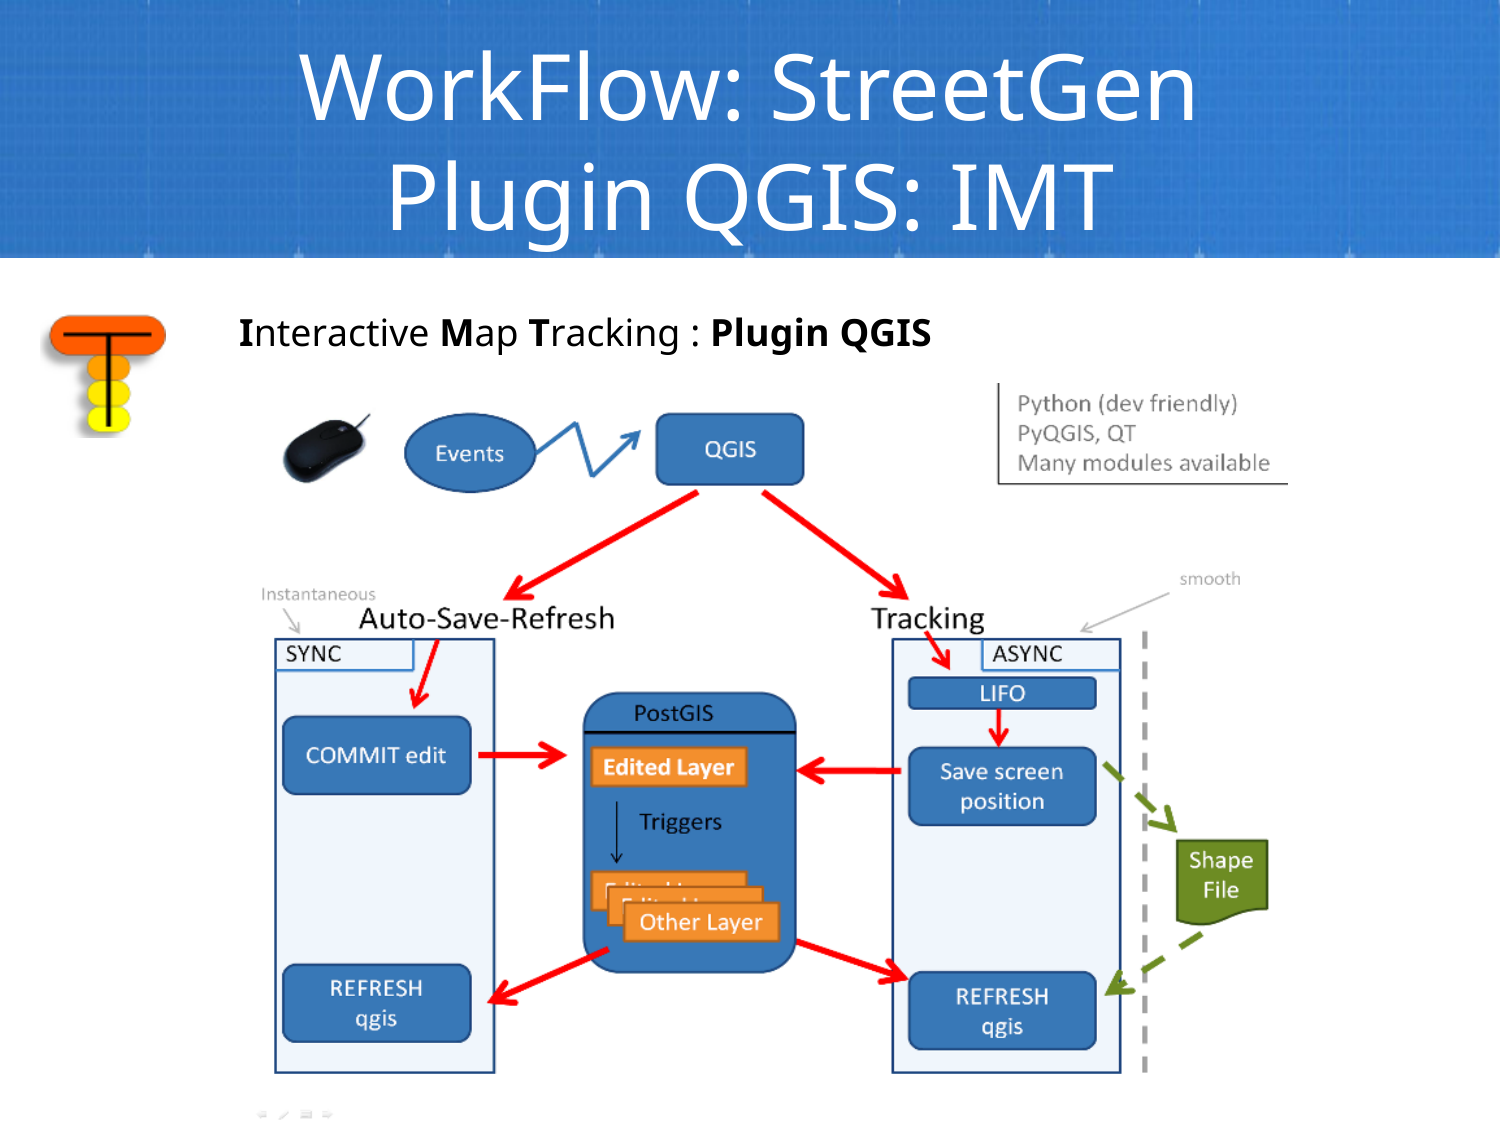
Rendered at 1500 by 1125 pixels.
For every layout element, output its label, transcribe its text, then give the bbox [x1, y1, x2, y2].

picture [0, 0, 1500, 258]
text_box Interactive Map Tracking : Plugin QGIS [224, 301, 1453, 452]
title WorkFlow: StreetGen Plugin QGIS: IMT [35, 45, 1465, 233]
picture [251, 383, 1288, 1125]
picture [40, 312, 166, 438]
